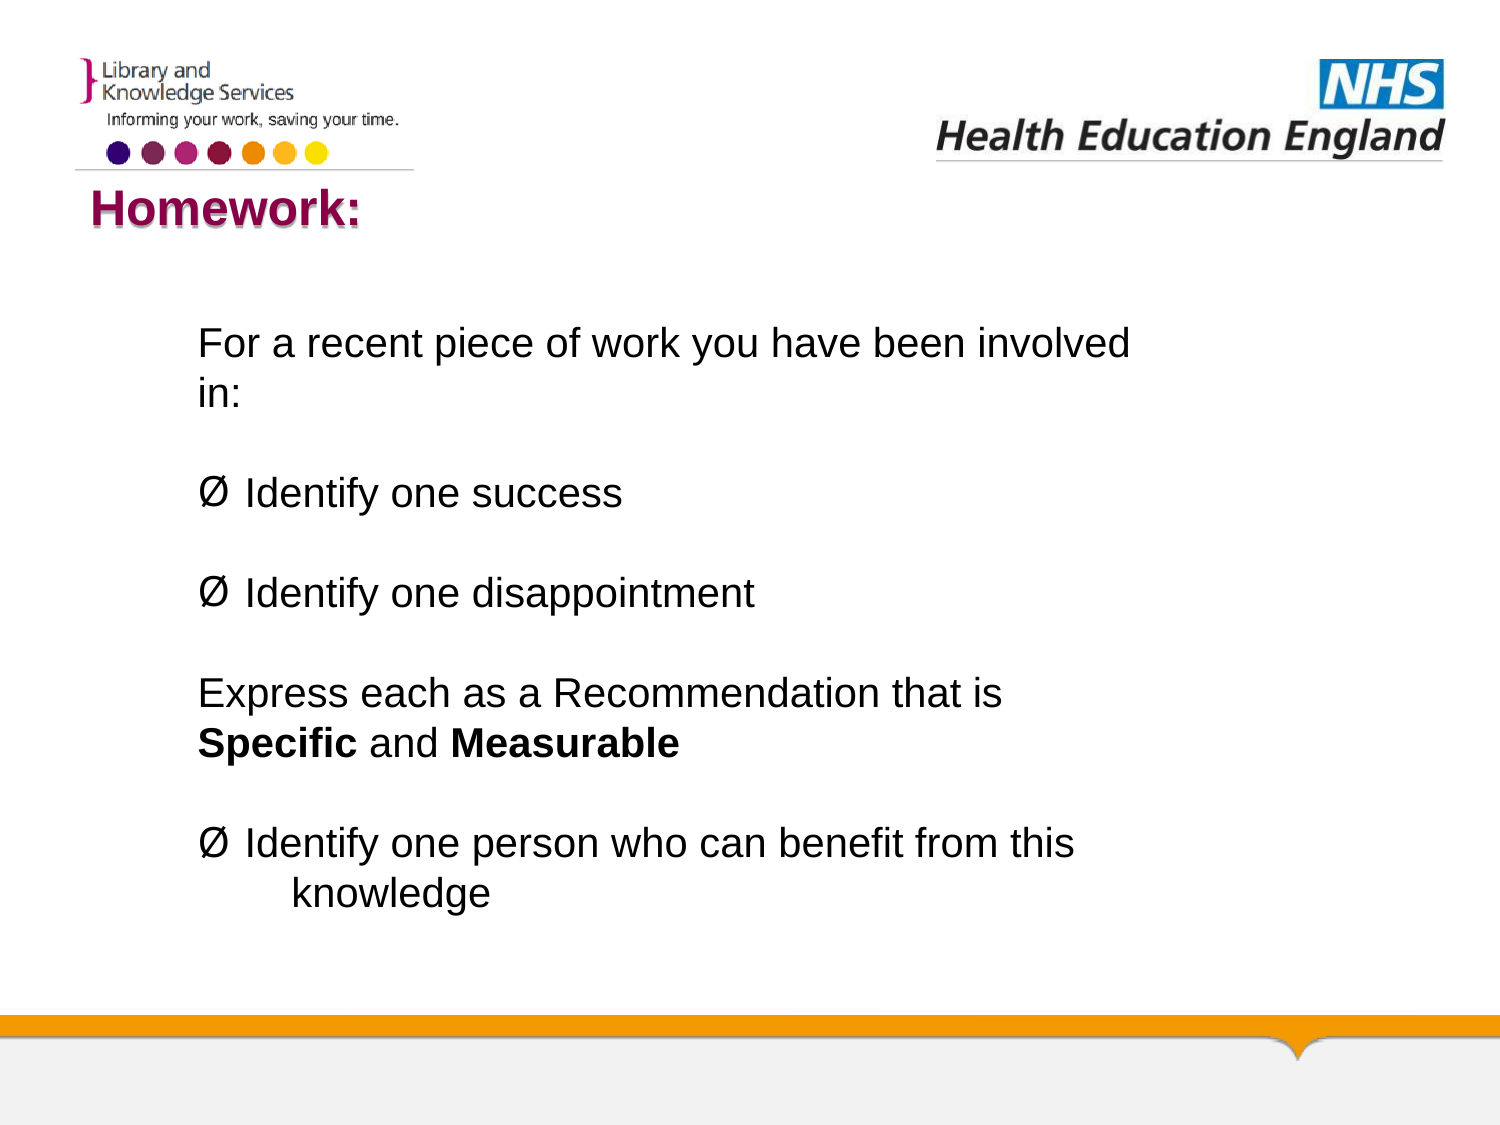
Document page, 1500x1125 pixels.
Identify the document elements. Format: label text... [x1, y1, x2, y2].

title Homework: [75, 168, 1351, 280]
text_box For a recent piece of work you have been involved in: Identify one success Identify one disappointment Express each as a Recommendation that is Specific and Measurable Identify one person who can benefit from this knowledge [182, 308, 1177, 930]
picture [75, 54, 416, 169]
